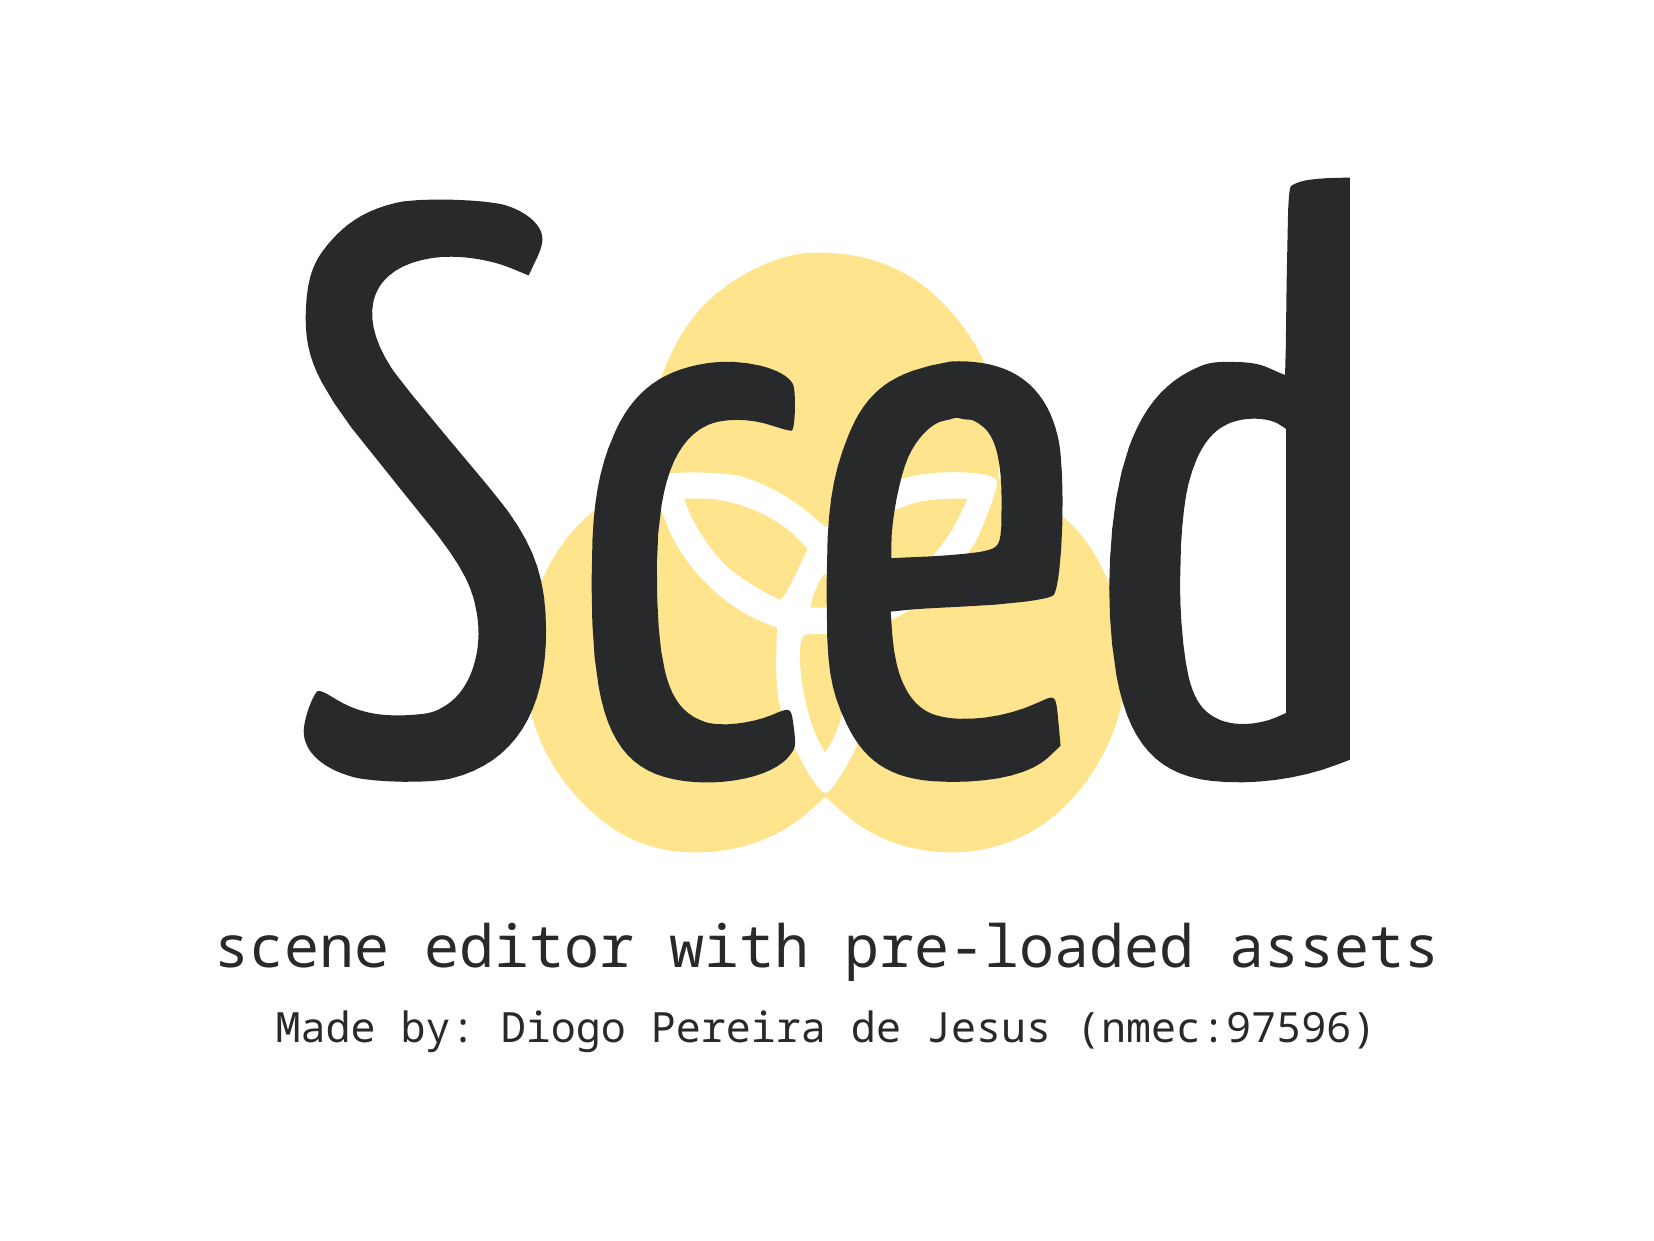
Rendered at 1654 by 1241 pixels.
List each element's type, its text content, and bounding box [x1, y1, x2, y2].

text_box Made by: Diogo Pereira de Jesus (nmec:97596) [260, 997, 1393, 1063]
text_box scene editor with pre-loaded assets [95, 893, 1559, 997]
picture [303, 177, 1350, 853]
